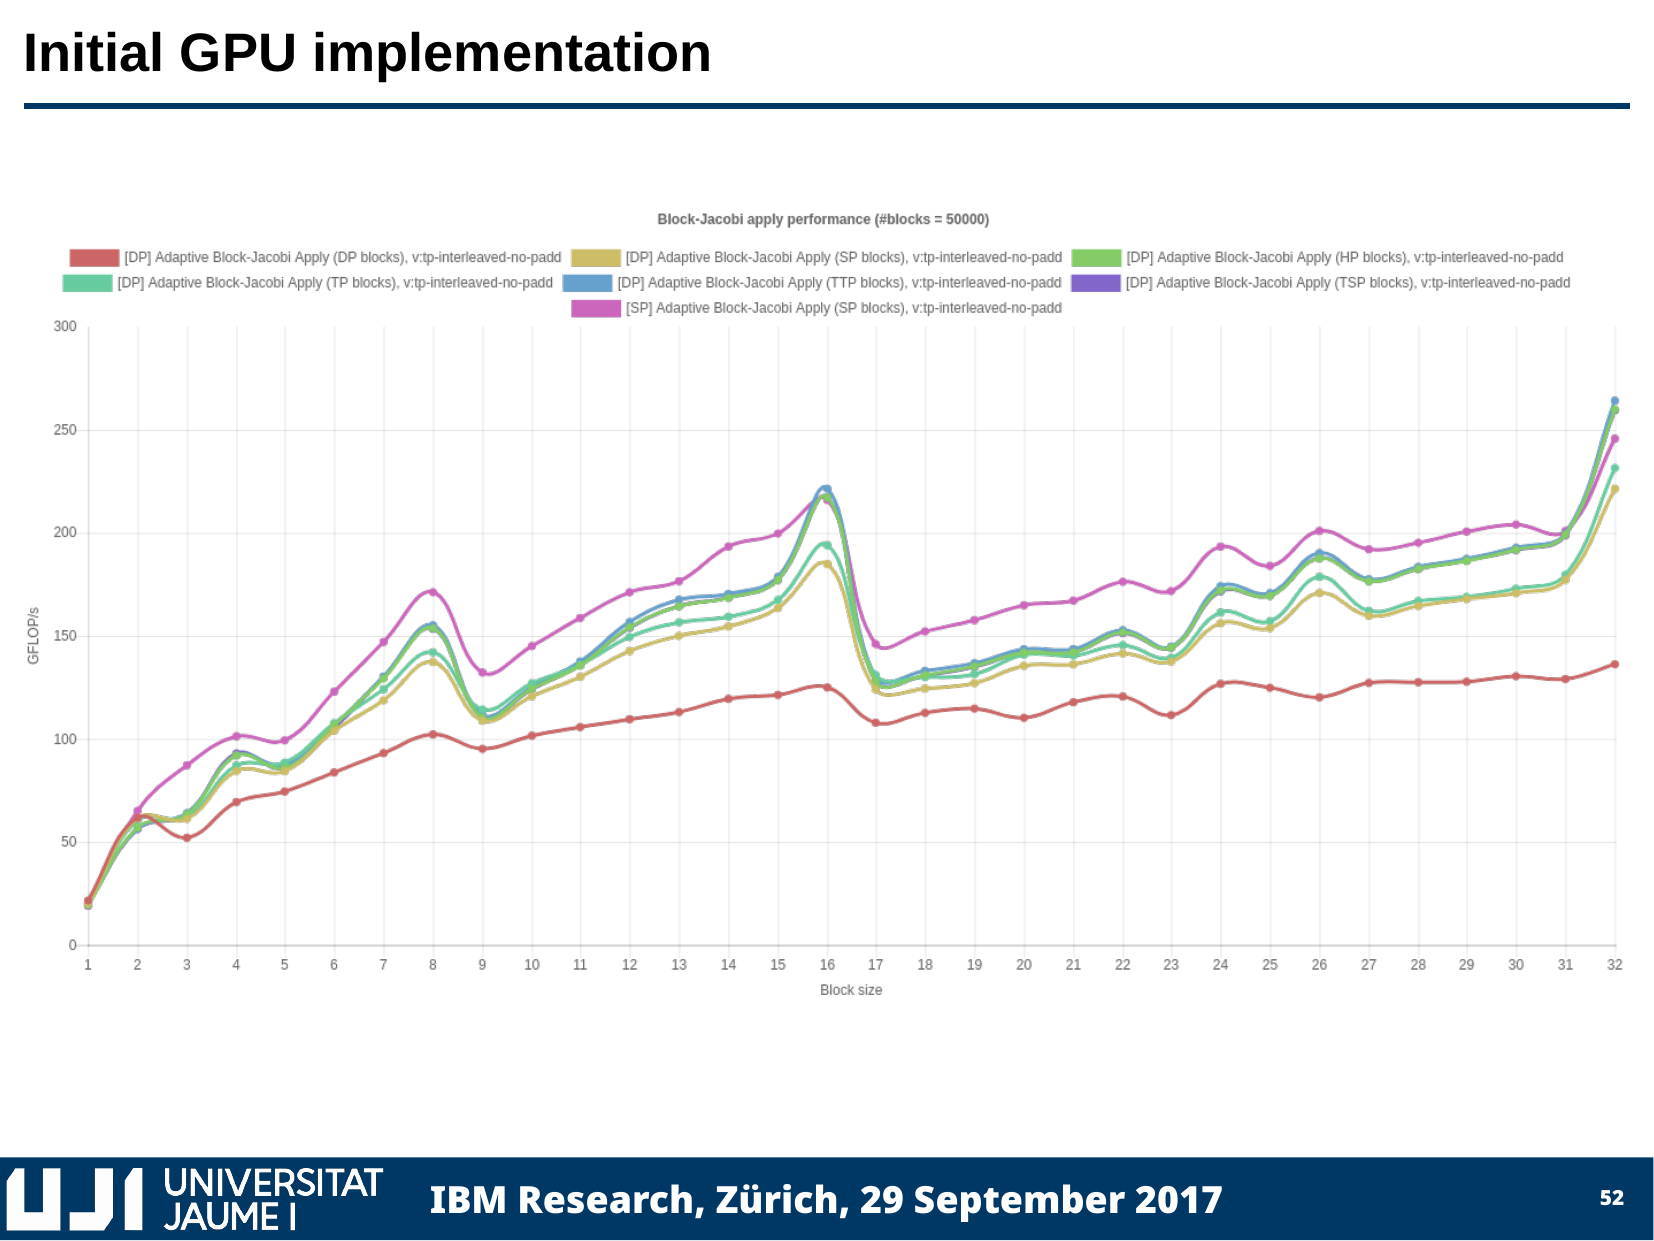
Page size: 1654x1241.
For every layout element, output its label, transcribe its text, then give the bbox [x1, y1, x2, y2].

picture [21, 200, 1626, 1003]
picture [0, 1158, 390, 1241]
title Initial GPU implementation [23, 0, 1630, 107]
